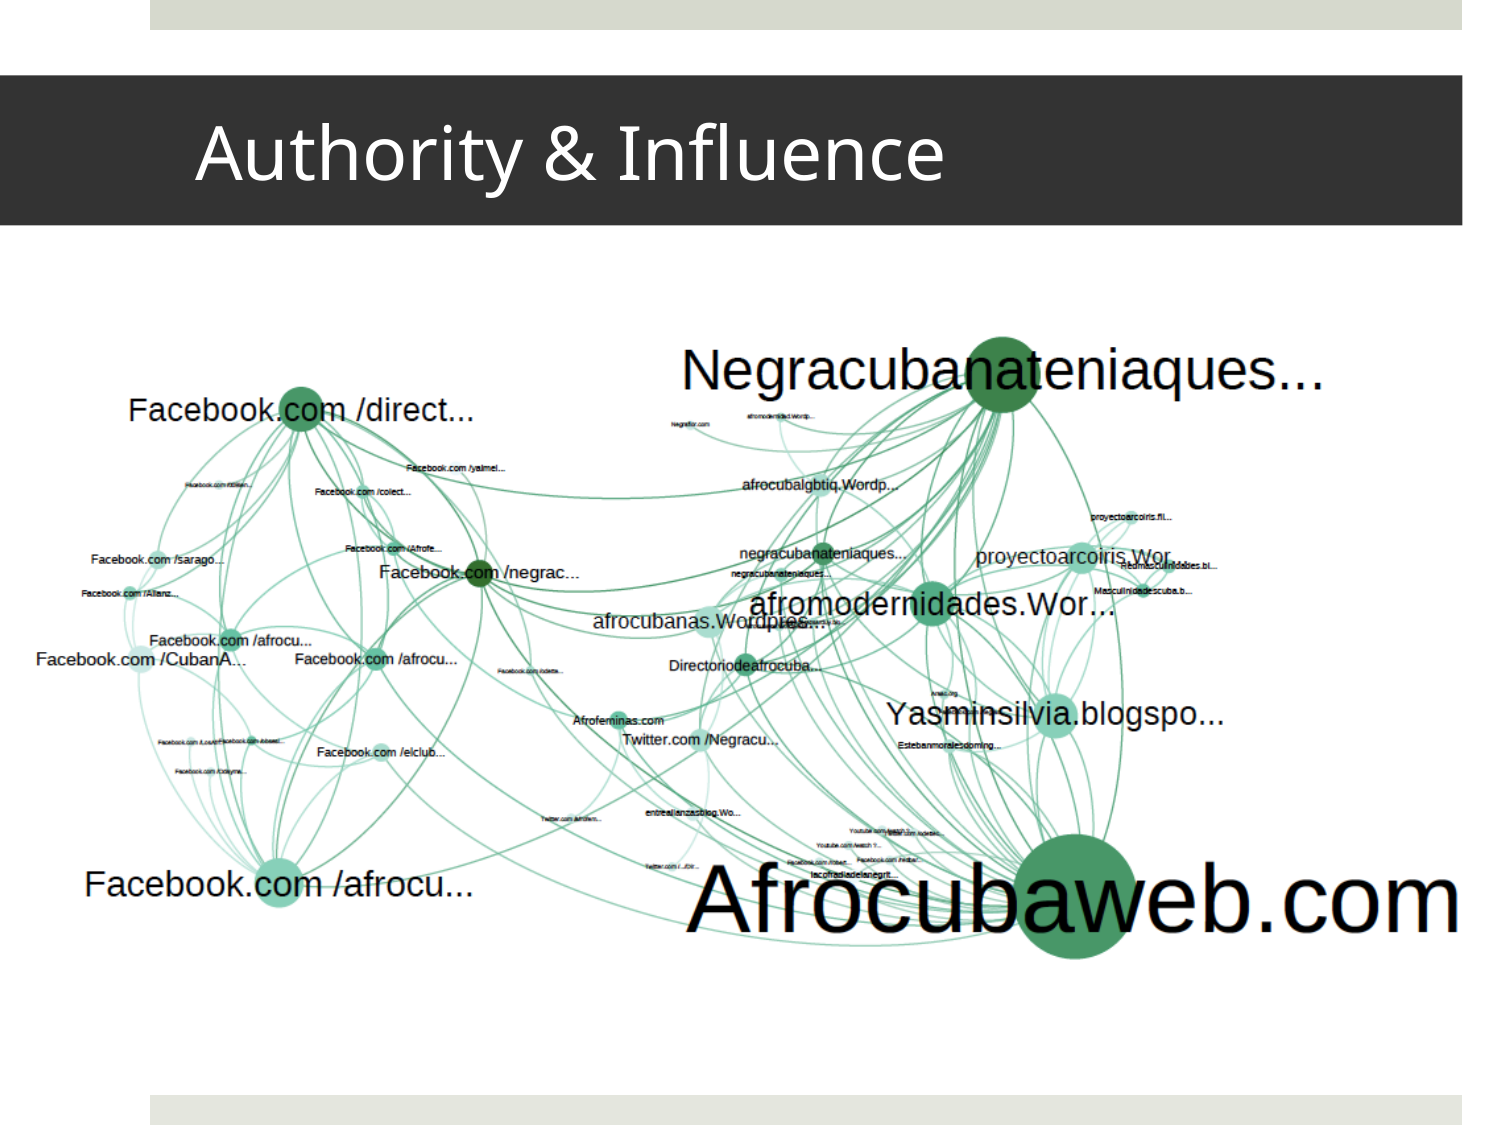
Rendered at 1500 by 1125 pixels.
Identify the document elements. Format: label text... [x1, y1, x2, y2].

picture [0, 281, 1500, 989]
title Authority & Influence [0, 75, 1463, 226]
